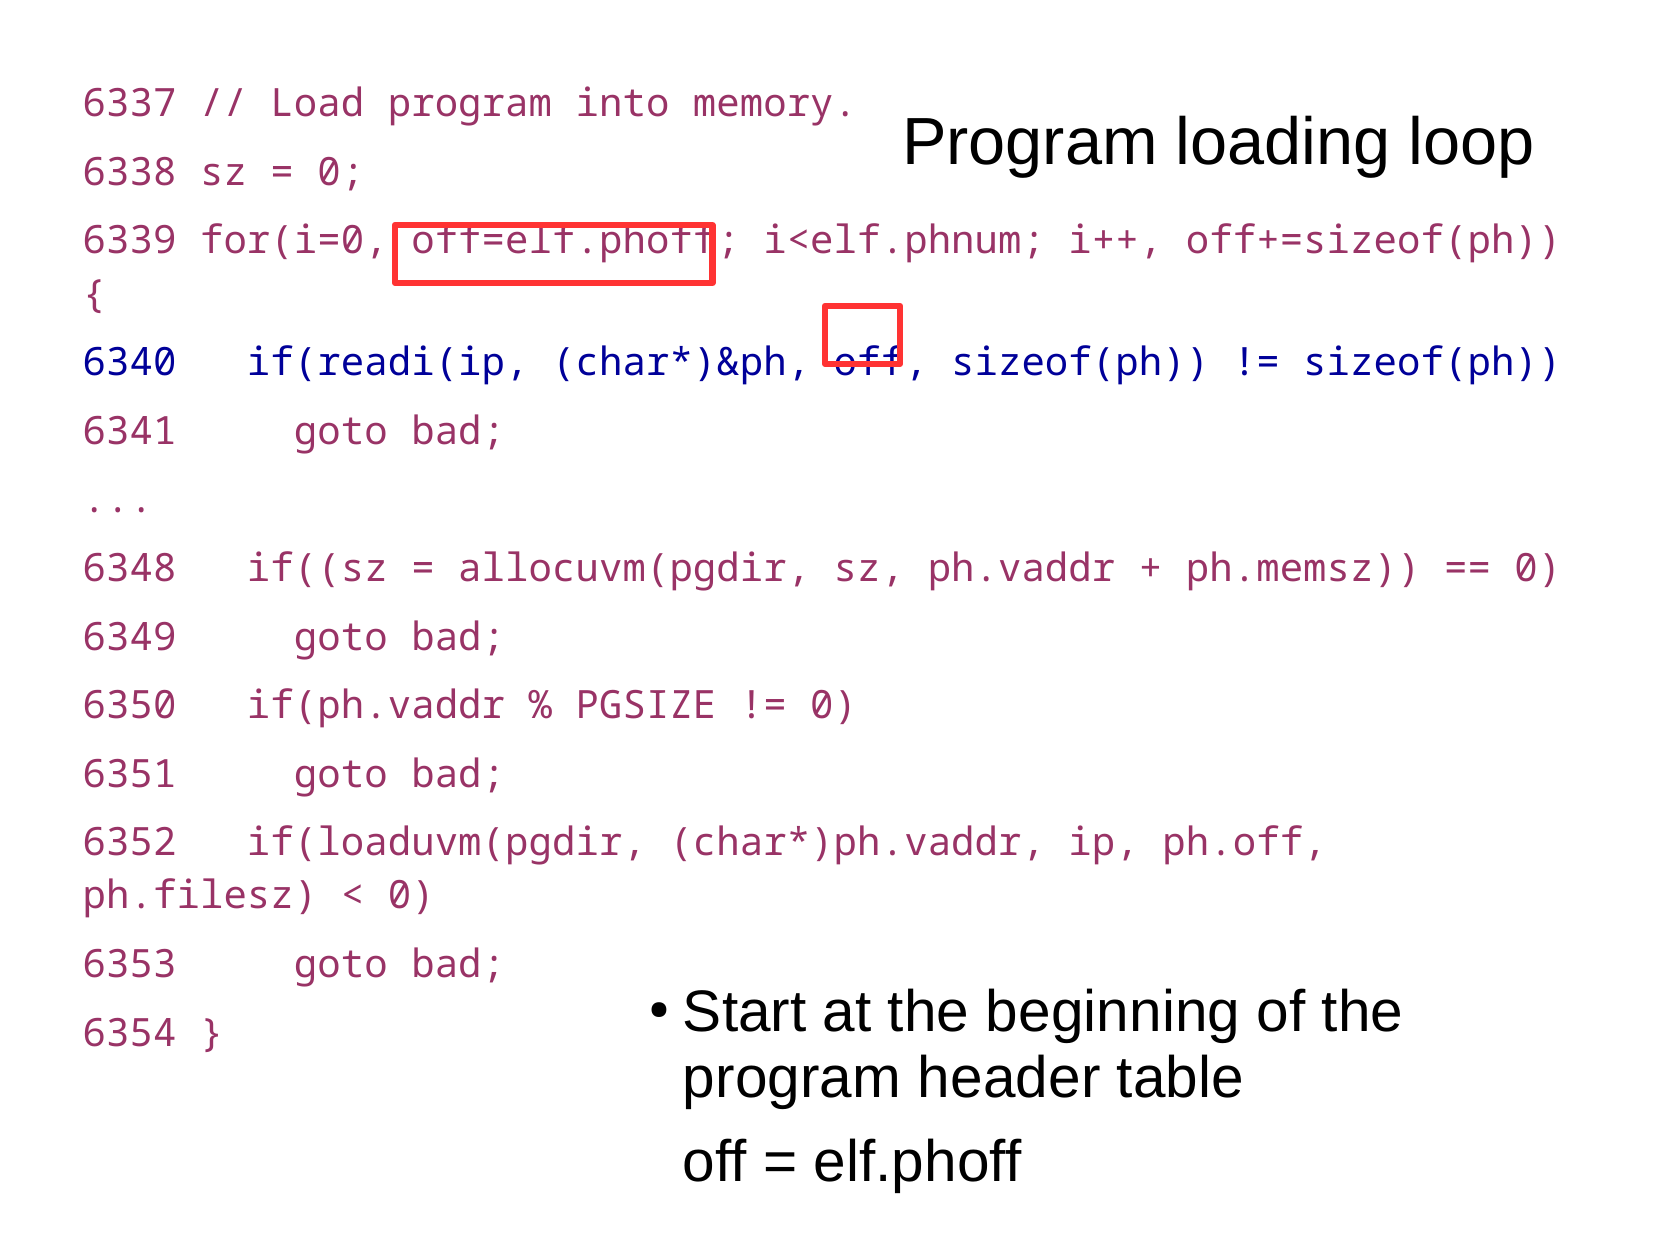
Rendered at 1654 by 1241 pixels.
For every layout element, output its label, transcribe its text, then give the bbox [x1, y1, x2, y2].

list Start at the beginning of the program header table off = elf.phoff [637, 978, 1530, 1201]
title Program loading loop [825, 37, 1613, 245]
list 6337 // Load program into memory. 6338 sz = 0; 6339 for(i=0, off=elf.phoff; i<elf.phnum; i++, off+=sizeof(ph)){ 6340 if(readi(ip, (char*)&ph, off, sizeof(ph)) != sizeof(ph)) 6341 goto bad; ... 6348 if((sz = allocuvm(pgdir, sz, ph.vaddr + ph.memsz)) == 0) 6349 goto bad; 6350 if(ph.vaddr % PGSIZE != 0) 6351 goto bad; 6352 if(loaduvm(pgdir, (char*)ph.vaddr, ip, ph.off, ph.filesz) < 0) 6353 goto bad; 6354 } [82, 75, 1571, 1163]
